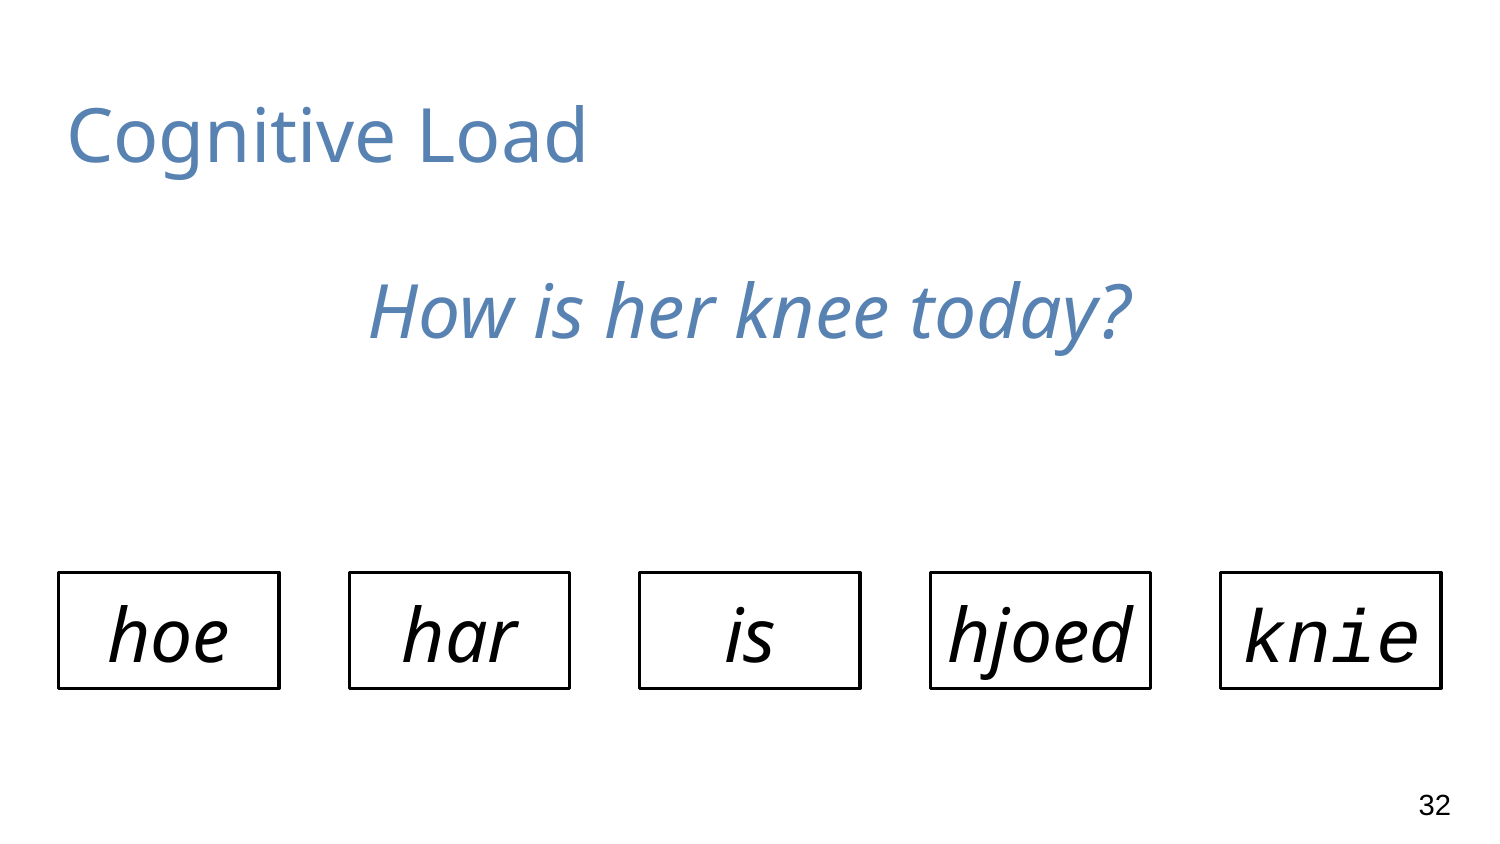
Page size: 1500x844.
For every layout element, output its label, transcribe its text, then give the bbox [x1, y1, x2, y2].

text_box is [639, 572, 861, 689]
text_box hjoed [930, 572, 1151, 689]
title Cognitive Load [51, 72, 1449, 189]
text_box How is her knee today? [51, 248, 1449, 365]
text_box hoe [58, 572, 279, 689]
text_box har [349, 572, 570, 689]
text_box knie [1220, 572, 1442, 689]
